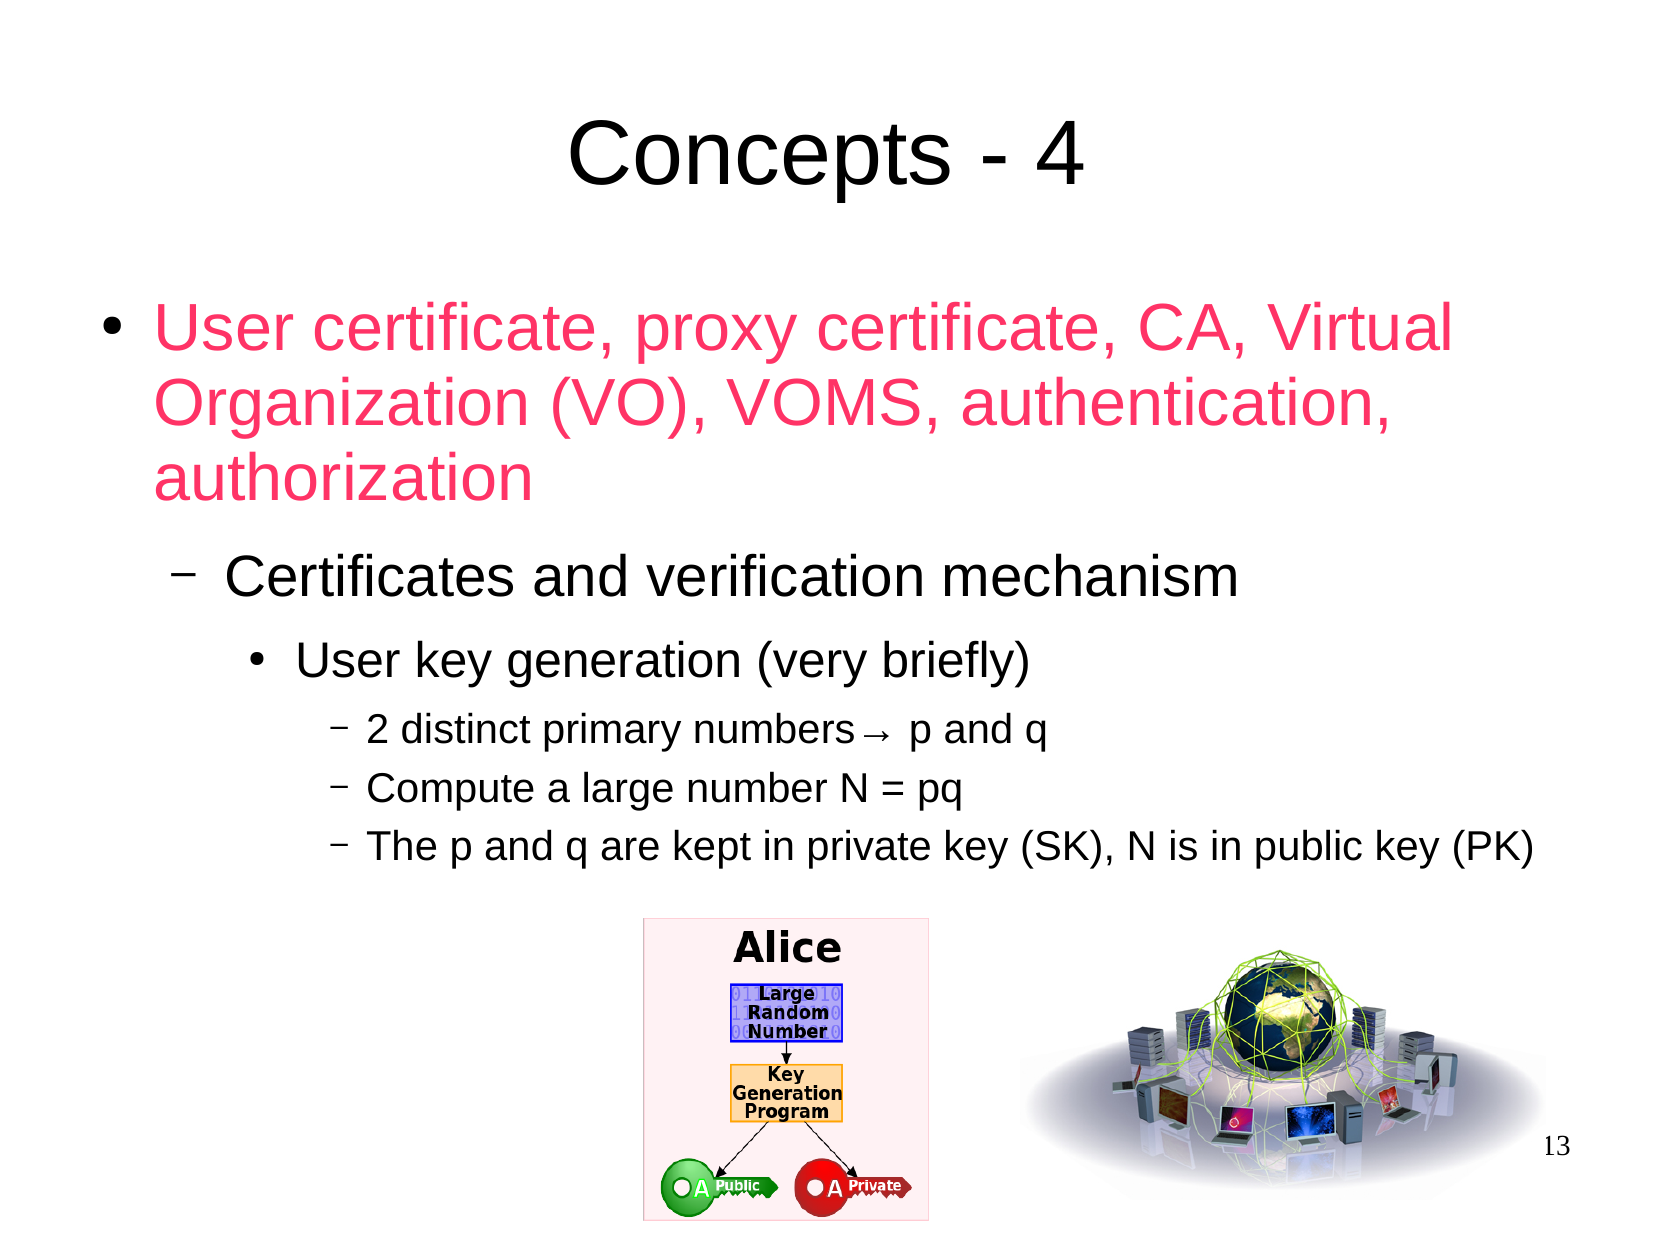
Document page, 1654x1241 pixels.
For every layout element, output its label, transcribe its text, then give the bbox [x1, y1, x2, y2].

list User certificate, proxy certificate, CA, Virtual Organization (VO), VOMS, authentication, authorization Certificates and verification mechanism User key generation (very briefly) 2 distinct primary numbers→ p and q Compute a large number N = pq The p and q are kept in private key (SK), N is in public key (PK) [82, 290, 1571, 1010]
picture [1020, 944, 1546, 1201]
picture [626, 899, 946, 1239]
title Concepts - 4 [82, 49, 1571, 257]
